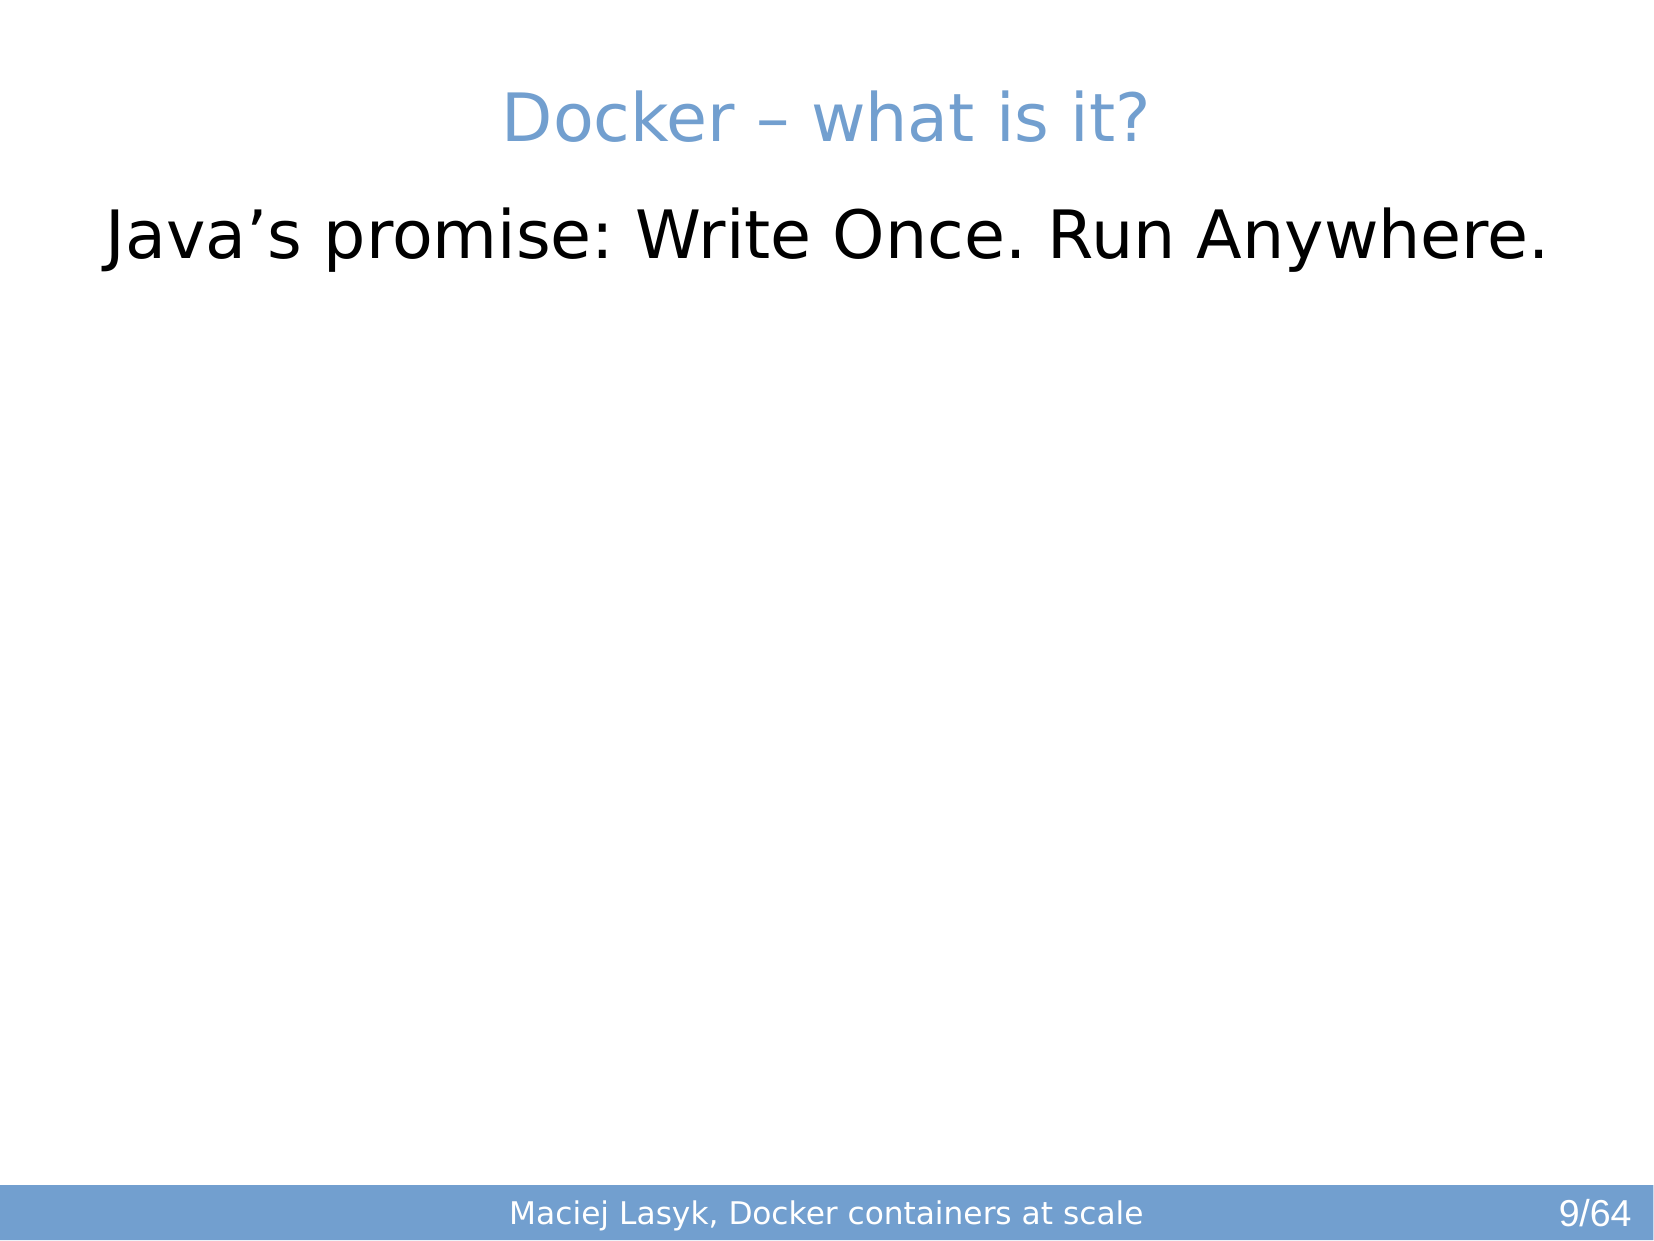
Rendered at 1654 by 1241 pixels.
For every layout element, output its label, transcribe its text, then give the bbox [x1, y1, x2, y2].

text_box Docker – what is it? [487, 72, 1167, 166]
text_box Maciej Lasyk, Docker containers at scale [494, 1188, 1160, 1240]
text_box [1647, 1185, 1654, 1241]
text_box [0, 1185, 1533, 1241]
text_box 9/64 [1533, 1185, 1647, 1241]
text_box Java’s promise: Write Once. Run Anywhere. [90, 189, 1567, 494]
